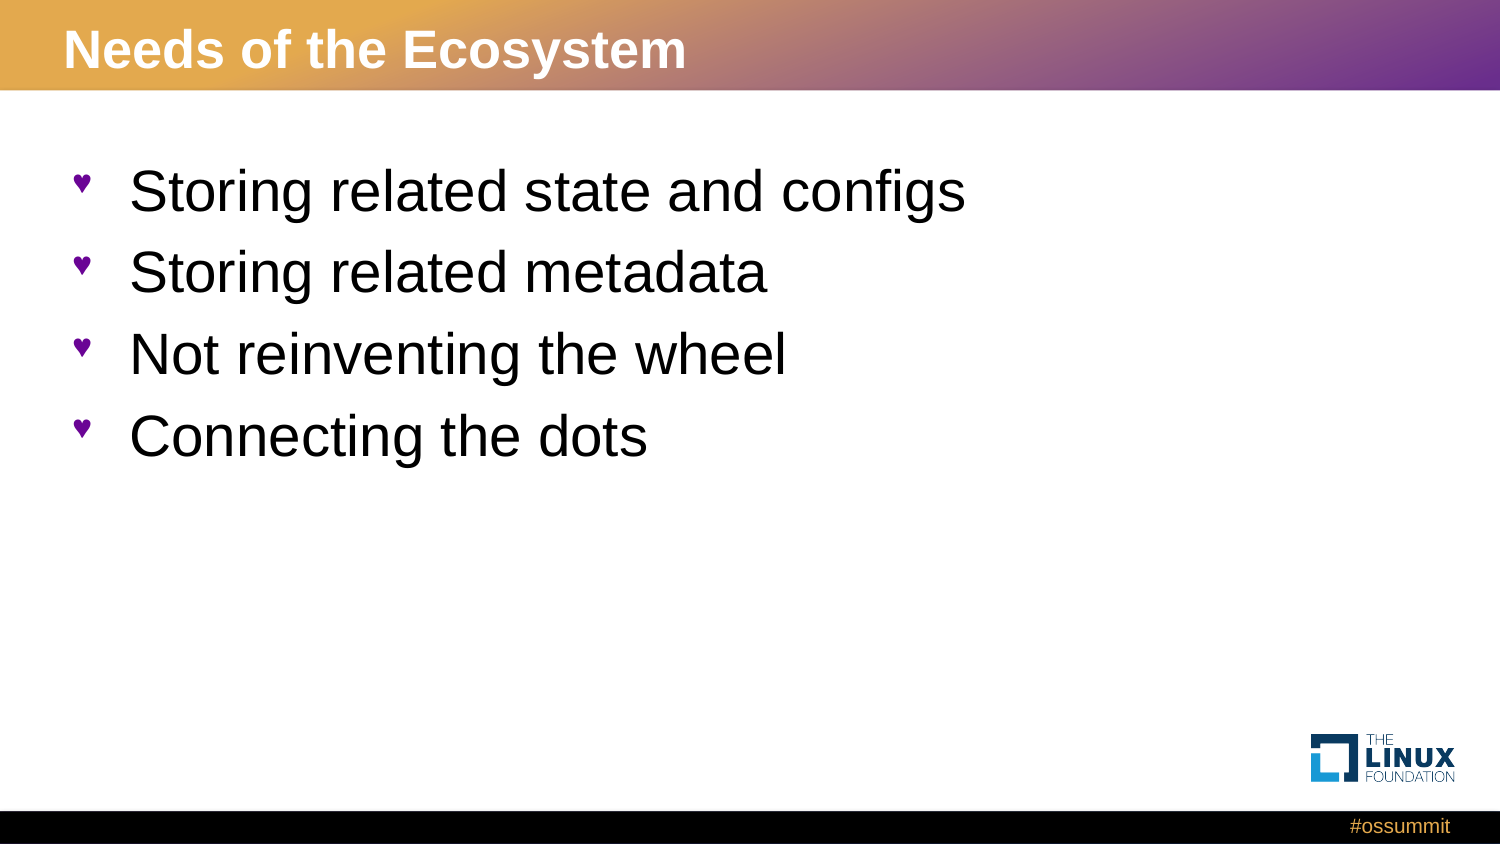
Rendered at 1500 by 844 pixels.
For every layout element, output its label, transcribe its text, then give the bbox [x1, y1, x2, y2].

title Needs of the Ecosystem [48, 6, 1425, 87]
list Storing related state and configs Storing related metadata Not reinventing the wheel Connecting the dots [58, 145, 1269, 754]
picture [1311, 734, 1455, 782]
picture [0, 0, 1500, 90]
